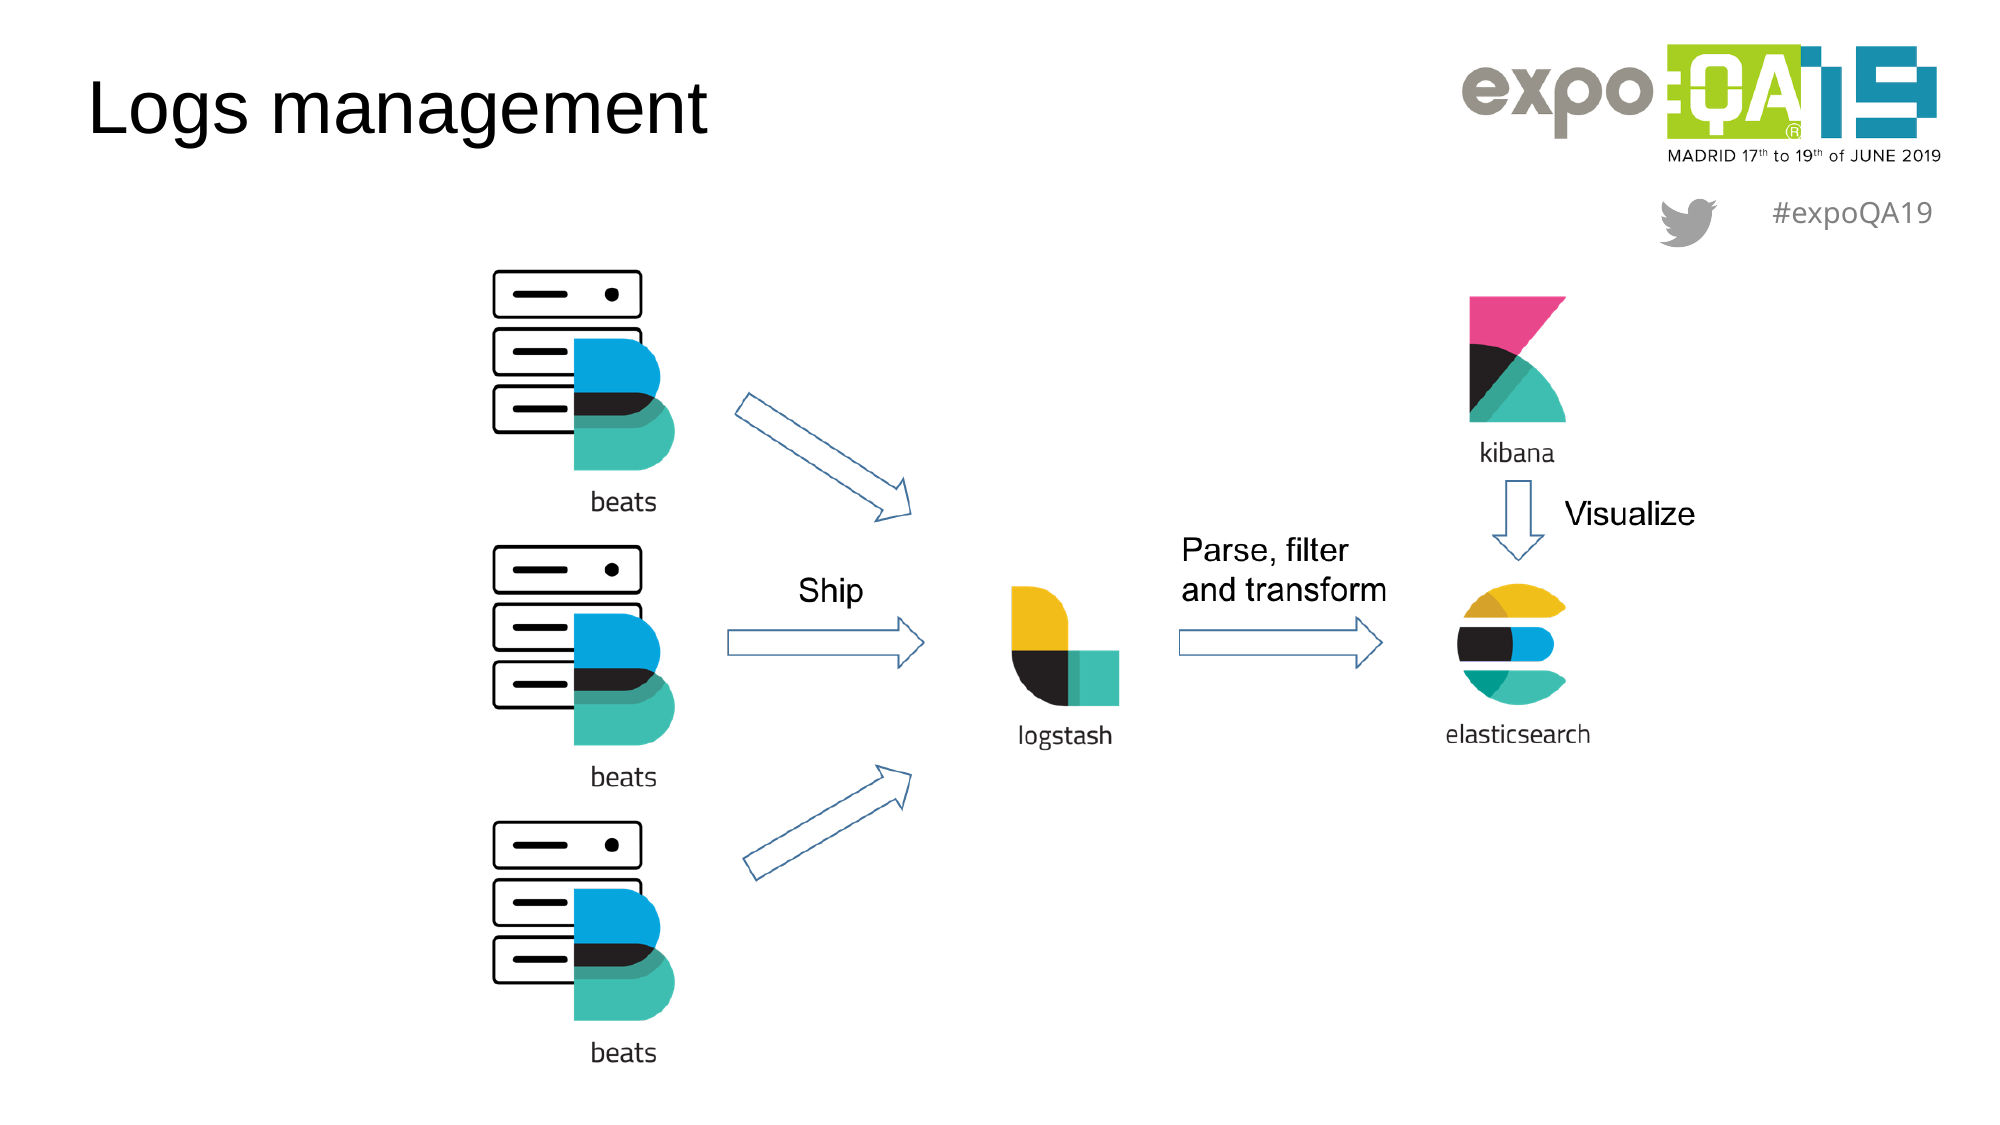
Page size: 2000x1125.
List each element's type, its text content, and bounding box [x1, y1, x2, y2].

picture [1429, 37, 1948, 165]
title Logs management [72, 54, 1277, 164]
picture [465, 193, 1718, 1078]
